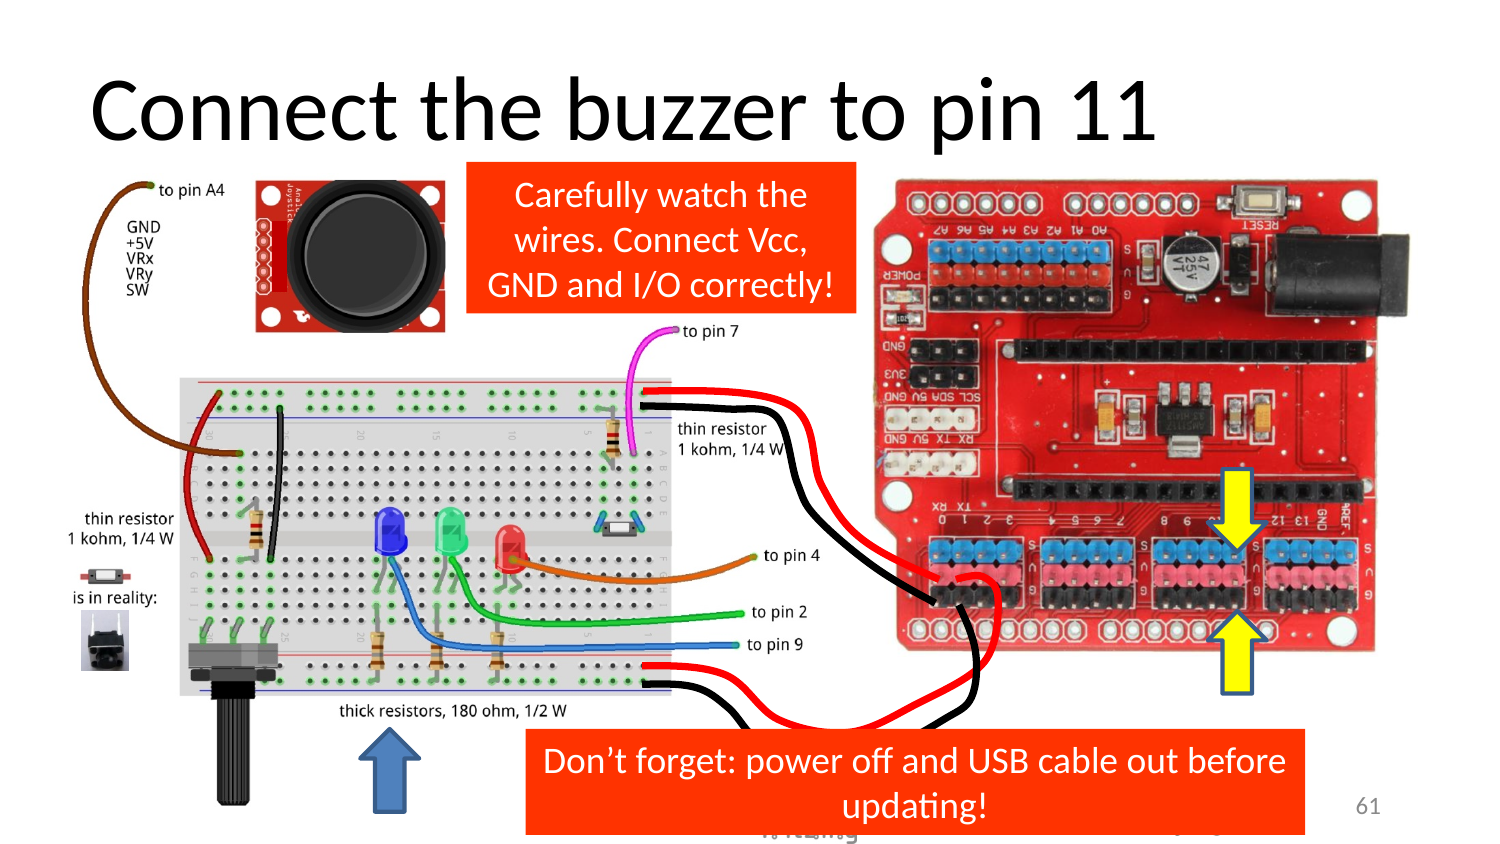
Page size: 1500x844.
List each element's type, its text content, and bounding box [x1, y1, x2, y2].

text_box [1207, 469, 1267, 552]
text_box Carefully watch the wires. Connect Vcc, GND and I/O correctly! [466, 161, 857, 314]
text_box [360, 728, 420, 812]
picture [868, 173, 1418, 657]
text_box [1207, 610, 1267, 694]
text_box [272, 221, 287, 292]
text_box 61 [1340, 782, 1426, 827]
picture [0, 173, 857, 844]
text_box Don’t forget: power off and USB cable out before updating! [525, 728, 1306, 835]
title Connect the buzzer to pin 11 [75, 33, 1426, 175]
